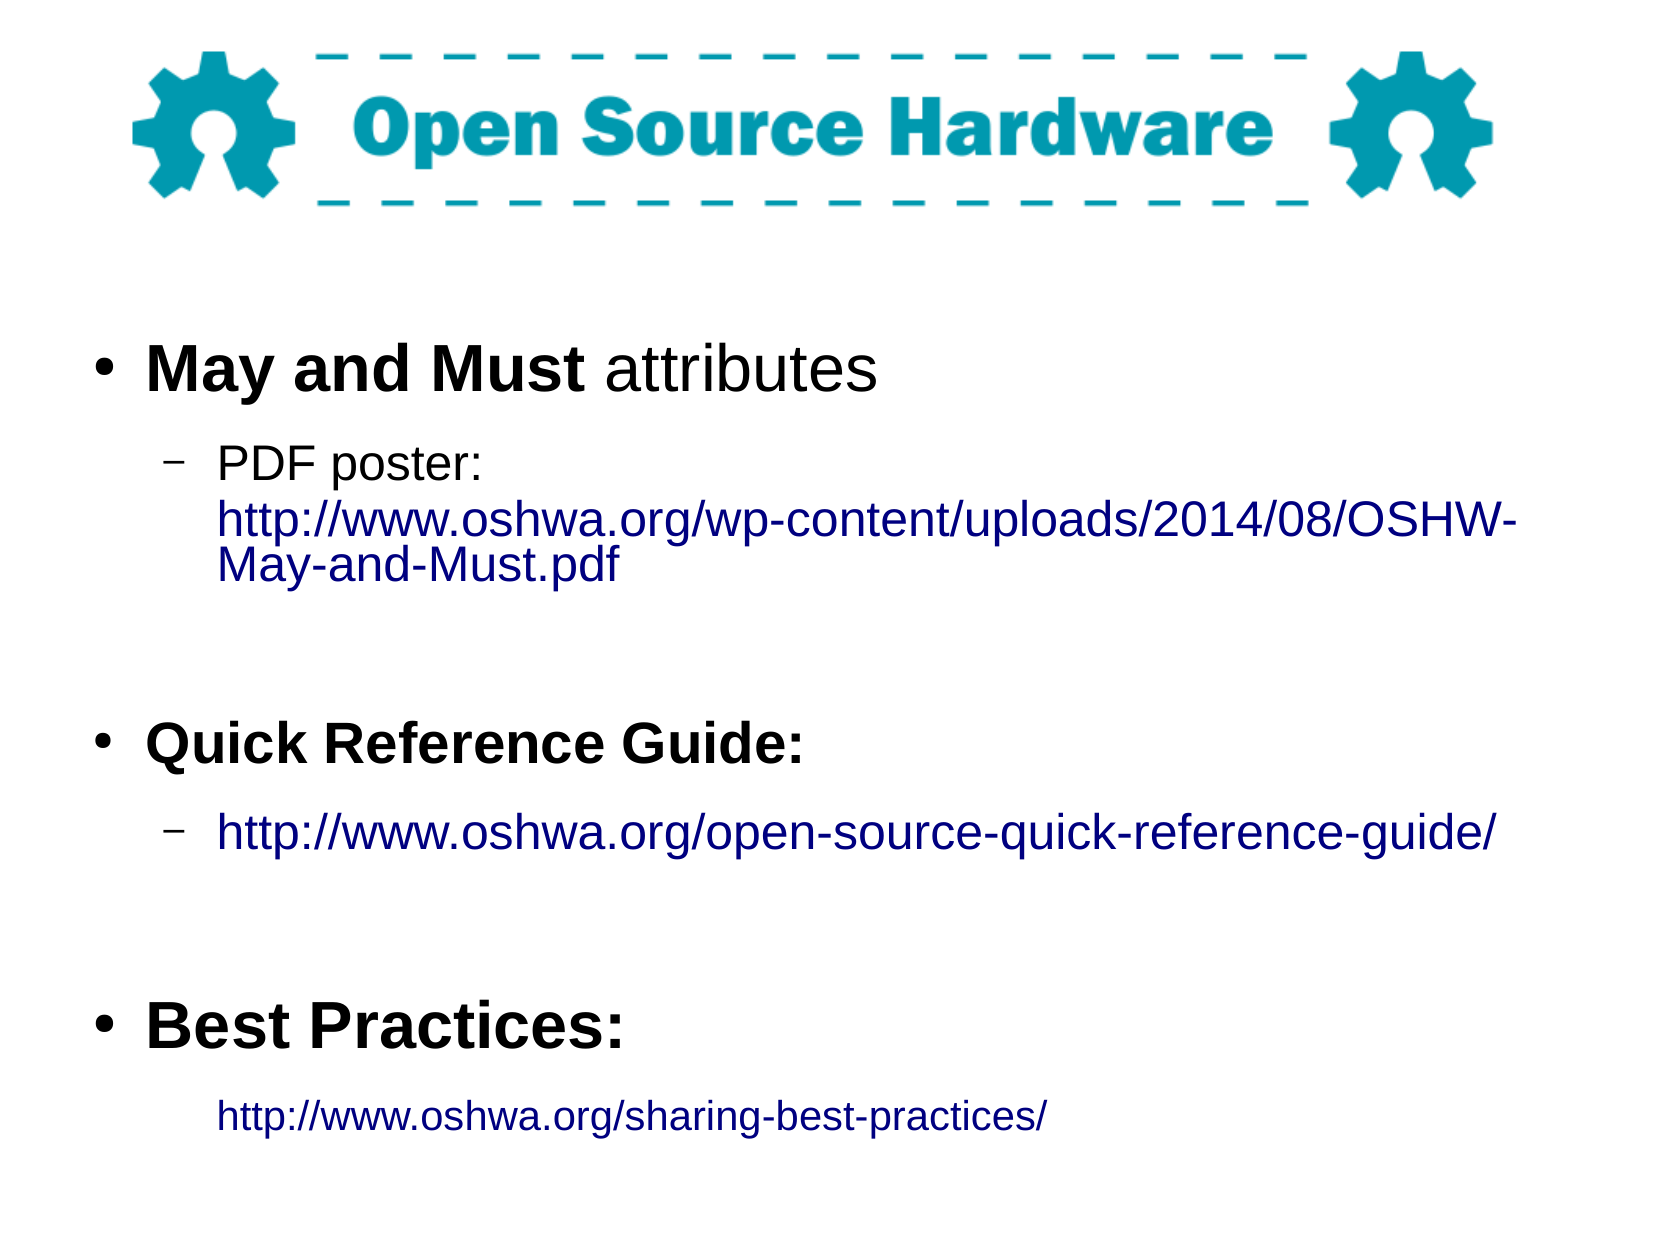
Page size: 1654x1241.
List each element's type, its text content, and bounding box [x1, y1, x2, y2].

picture [114, 11, 1531, 240]
list May and Must attributes PDF poster: http://www.oshwa.org/wp-content/uploads/2014/08/OSHW-May-and-Must.pdf Quick Reference Guide: http://www.oshwa.org/open-source-quick-reference-guide/ Best Practices: http://www.oshwa.org/sharing-best-practices/ [75, 245, 1538, 1191]
